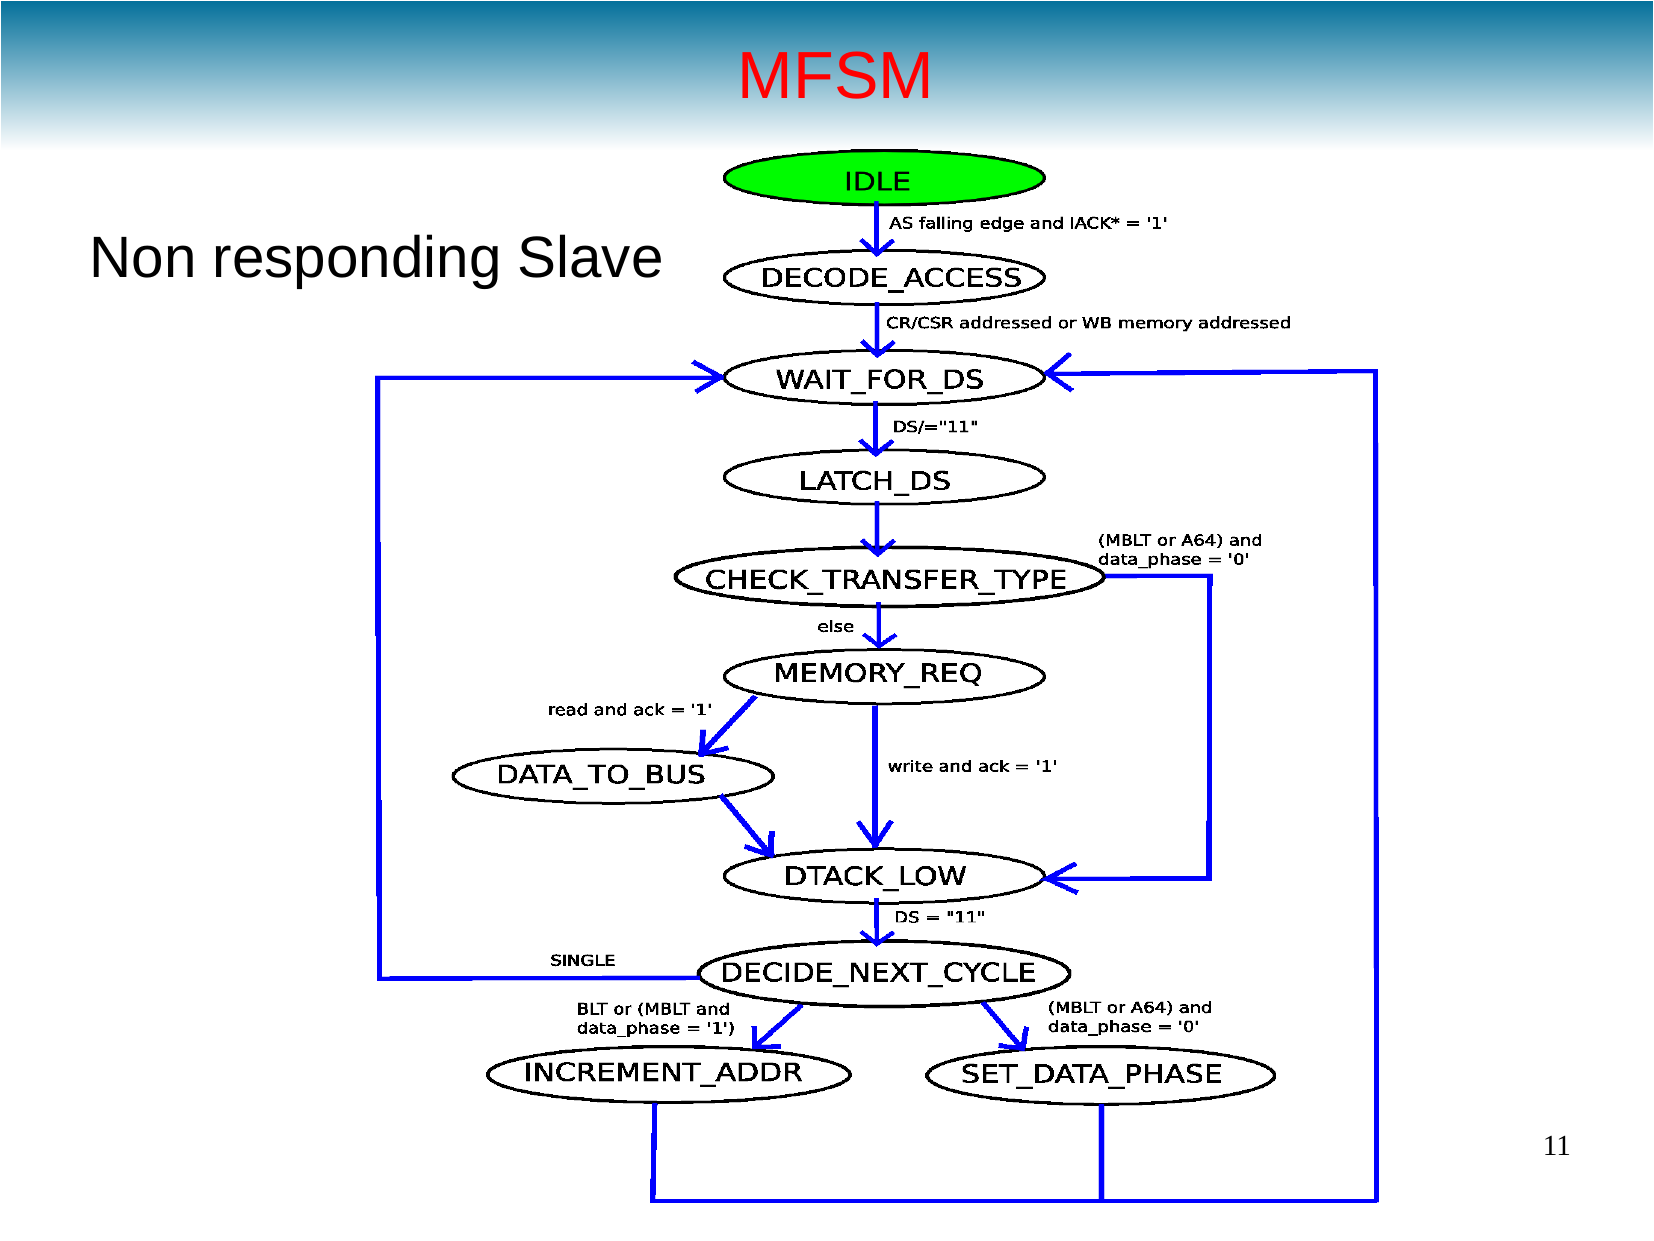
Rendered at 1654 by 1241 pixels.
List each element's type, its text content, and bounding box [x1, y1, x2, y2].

text_box MFSM [0, 0, 1654, 151]
text_box Non responding Slave [75, 217, 680, 298]
picture [375, 149, 1379, 1203]
